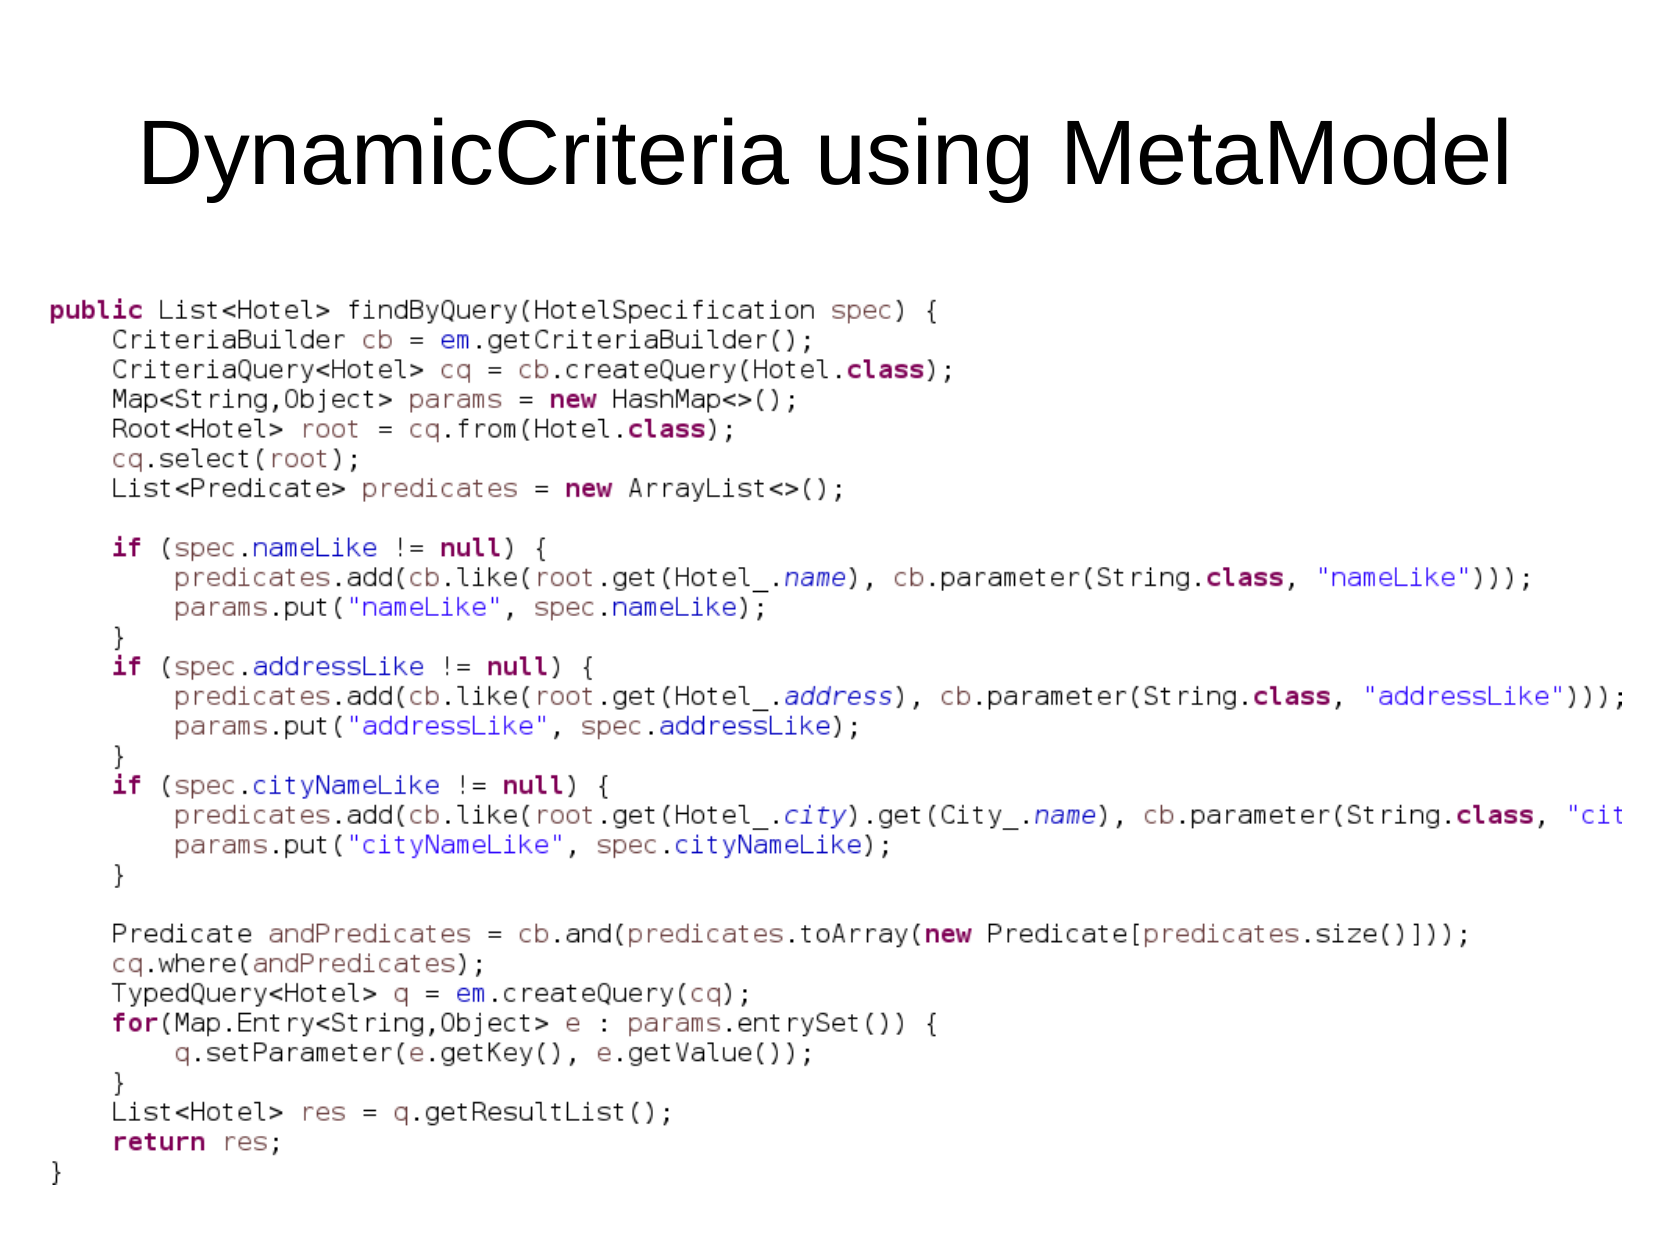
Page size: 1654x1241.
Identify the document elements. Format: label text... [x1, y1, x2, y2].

title DynamicCriteria using MetaModel [82, 49, 1571, 257]
picture [45, 294, 1622, 1186]
